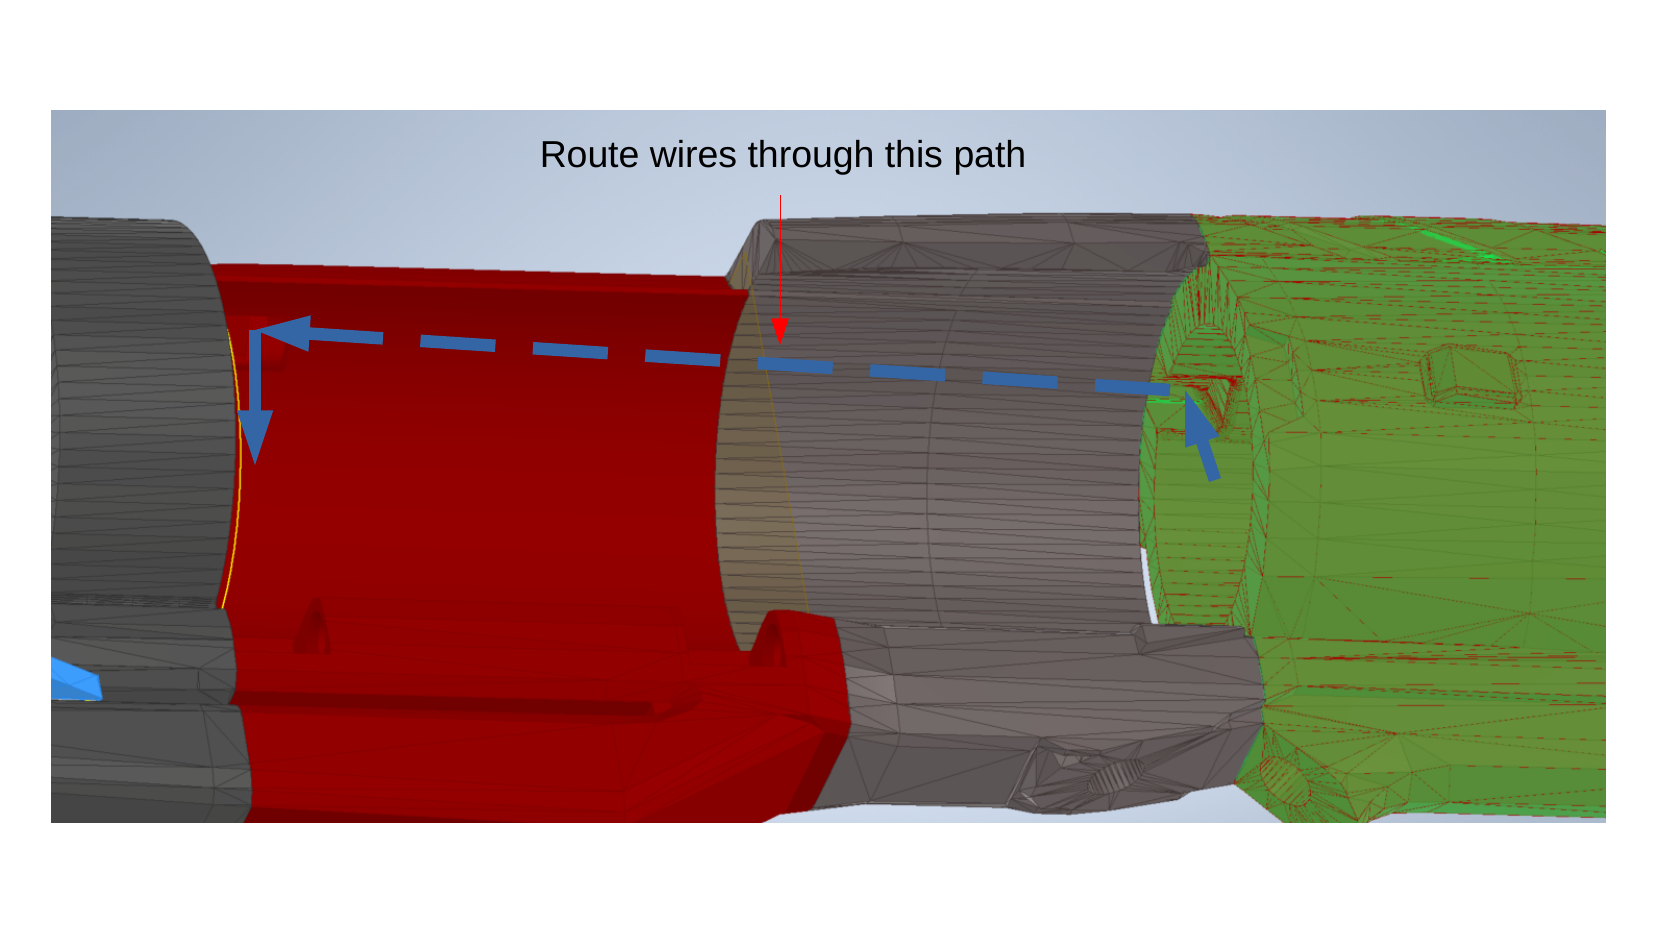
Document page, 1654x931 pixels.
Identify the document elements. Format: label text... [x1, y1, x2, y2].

picture [51, 110, 1606, 823]
text_box Route wires through this path [525, 126, 1051, 226]
